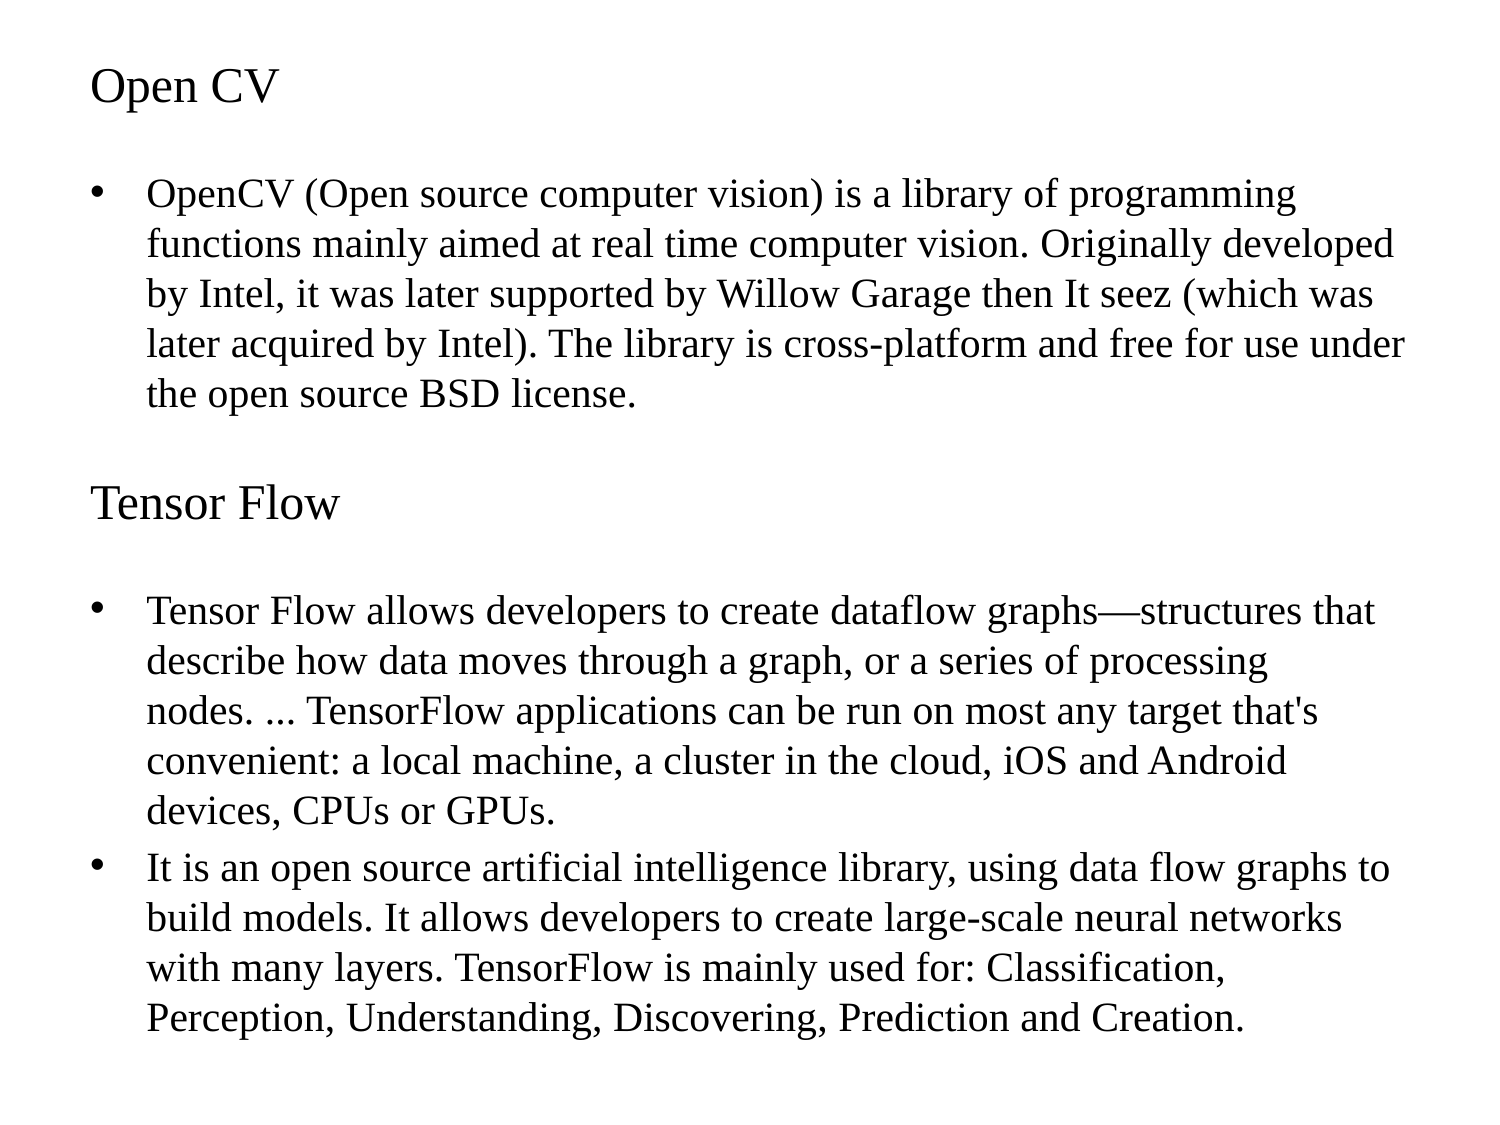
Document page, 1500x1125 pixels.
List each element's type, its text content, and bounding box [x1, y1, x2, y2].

list Open CV OpenCV (Open source computer vision) is a library of programming functions mainly aimed at real time computer vision. Originally developed by Intel, it was later supported by Willow Garage then It seez (which was later acquired by Intel). The library is cross-platform and free for use under the open source BSD license. Tensor Flow Tensor Flow allows developers to create dataflow graphs—structures that describe how data moves through a graph, or a series of processing nodes. ... TensorFlow applications can be run on most any target that's convenient: a local machine, a cluster in the cloud, iOS and Android devices, CPUs or GPUs. It is an open source artificial intelligence library, using data flow graphs to build models. It allows developers to create large-scale neural networks with many layers. TensorFlow is mainly used for: Classification, Perception, Understanding, Discovering, Prediction and Creation. [75, 45, 1425, 1063]
